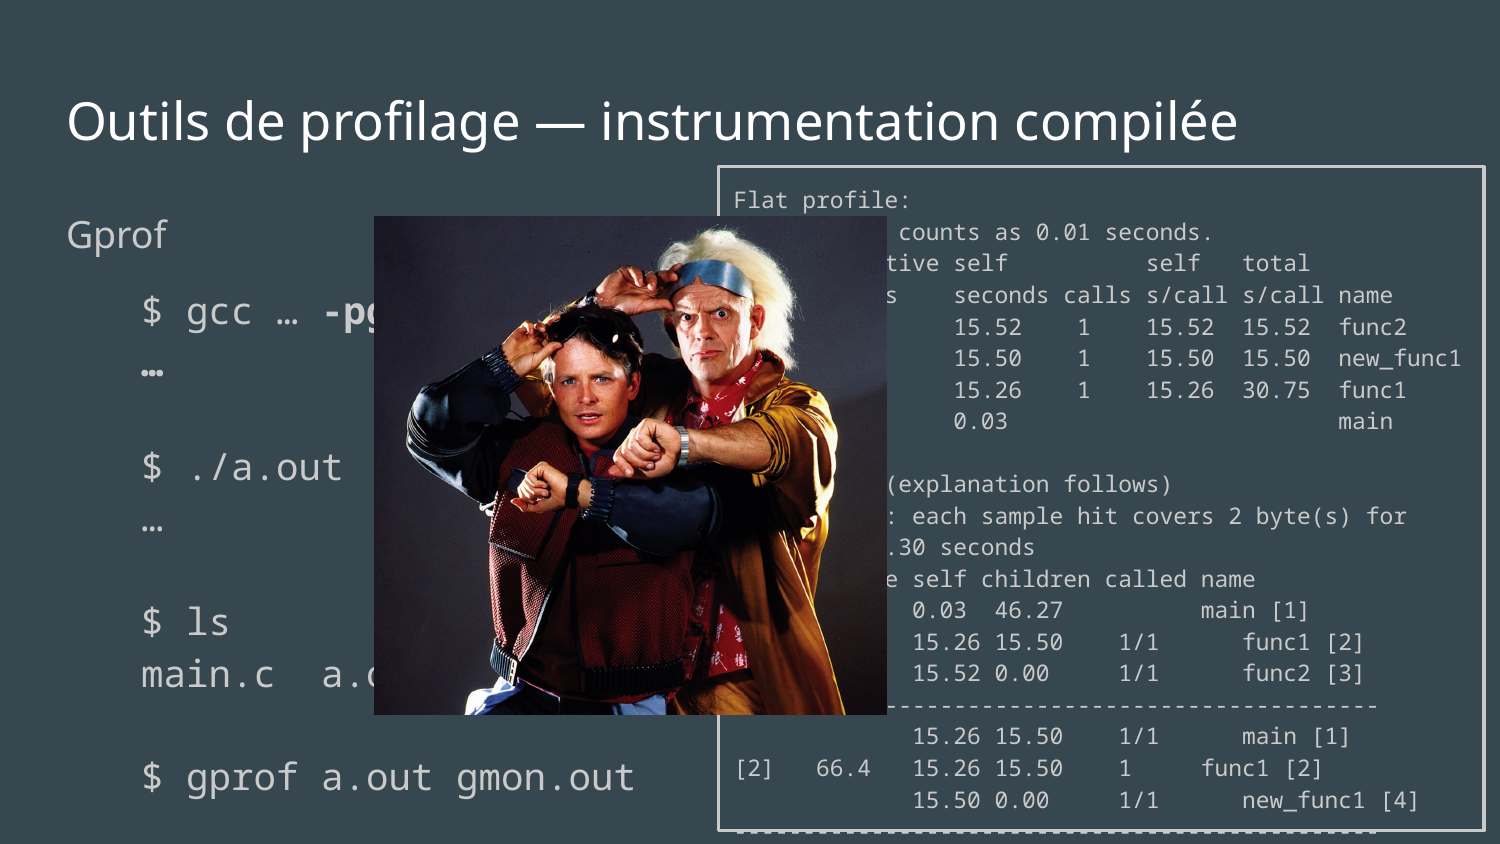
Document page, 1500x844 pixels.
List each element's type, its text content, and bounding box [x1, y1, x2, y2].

title Outils de profilage — instrumentation compilée [51, 72, 1449, 167]
picture [374, 216, 887, 715]
text_box Flat profile: Each sample counts as 0.01 seconds. % cumulative self self total time seconds seconds calls s/call s/call name 33.86 15.52 15.52 1 15.52 15.52 func2 33.82 31.02 15.50 1 15.50 15.50 new_func1 33.29 46.27 15.26 1 15.26 30.75 func1 0.07 46.30 0.03 main … Call graph (explanation follows) granularity: each sample hit covers 2 byte(s) for 0.02% of 46.30 seconds index % time self children called name [1] 100.0 0.03 46.27 main [1] 15.26 15.50 1/1 func1 [2] 15.52 0.00 1/1 func2 [3] ----------------------------------------------- 15.26 15.50 1/1 main [1] [2] 66.4 15.26 15.50 1 func1 [2] 15.50 0.00 1/1 new_func1 [4] ----------------------------------------------- [718, 166, 1485, 831]
list Gprof $ gcc … -pg … $ ./a.out … $ ls main.c a.out gmon.out $ gprof a.out gmon.out [51, 189, 759, 844]
